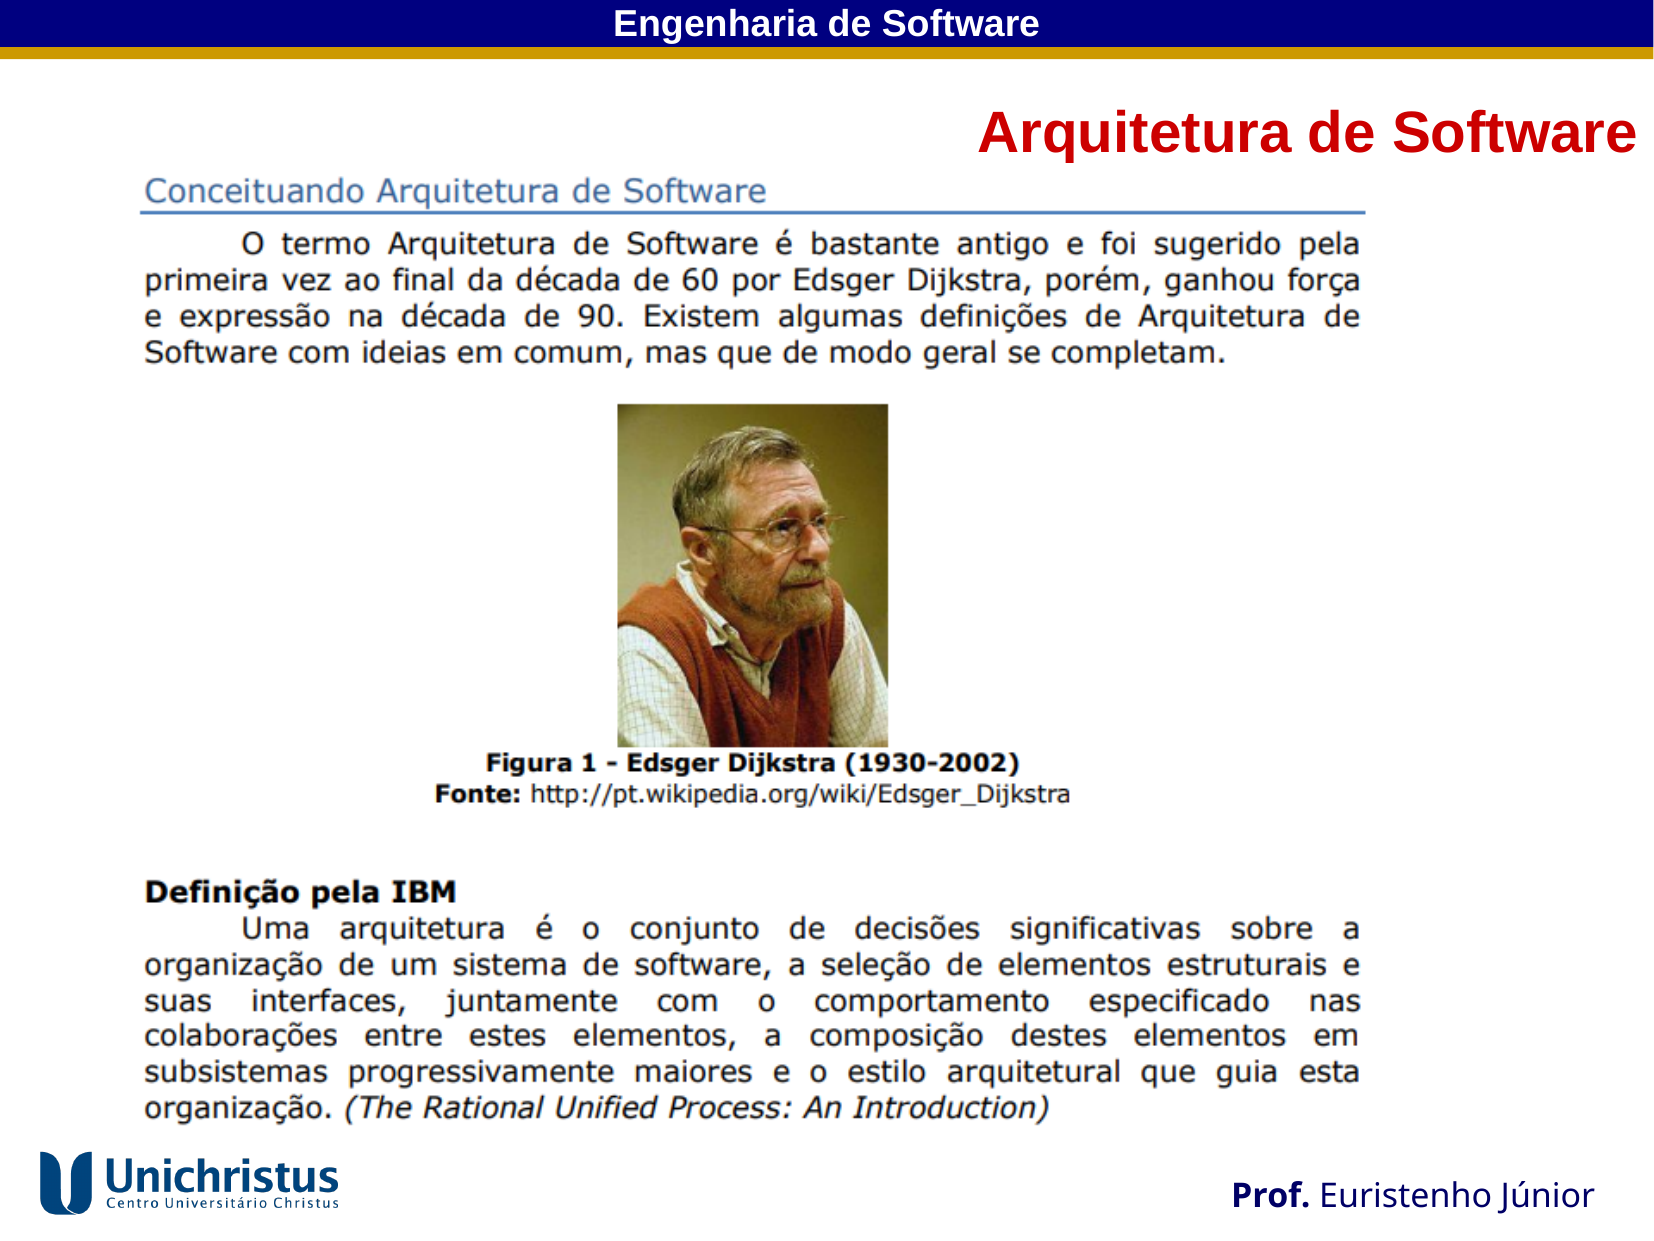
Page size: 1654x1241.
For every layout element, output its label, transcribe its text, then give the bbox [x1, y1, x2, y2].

text_box Arquitetura de Software [962, 92, 1654, 173]
text_box Engenharia de Software [0, 0, 1654, 47]
picture [118, 163, 1390, 1146]
text_box Prof. Euristenho Júnior [1216, 1163, 1654, 1224]
picture [35, 1148, 343, 1217]
text_box [0, 47, 1654, 60]
